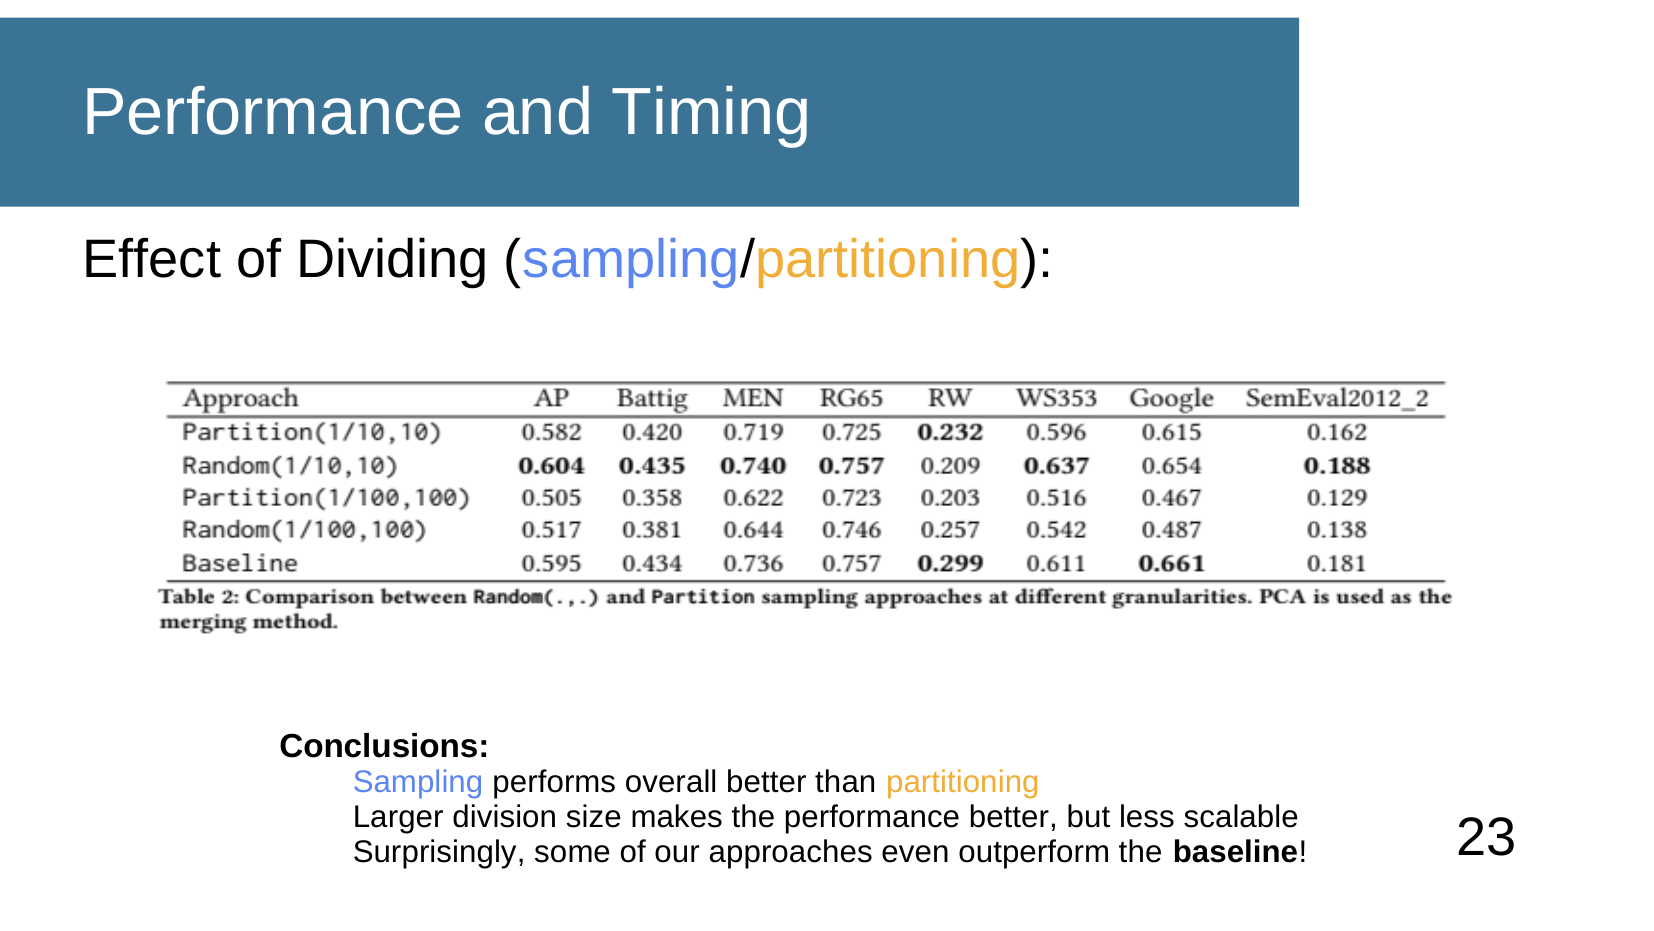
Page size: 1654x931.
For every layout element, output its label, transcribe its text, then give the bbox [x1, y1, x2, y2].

picture [153, 364, 1458, 644]
list Effect of Dividing (sampling/partitioning): [82, 224, 1571, 764]
text_box Conclusions: Sampling performs overall better than partitioning Larger division size makes the performance better, but less scalable Surprisingly, some of our approaches even outperform the baseline! [264, 720, 1337, 908]
title Performance and Timing [82, 35, 1234, 189]
